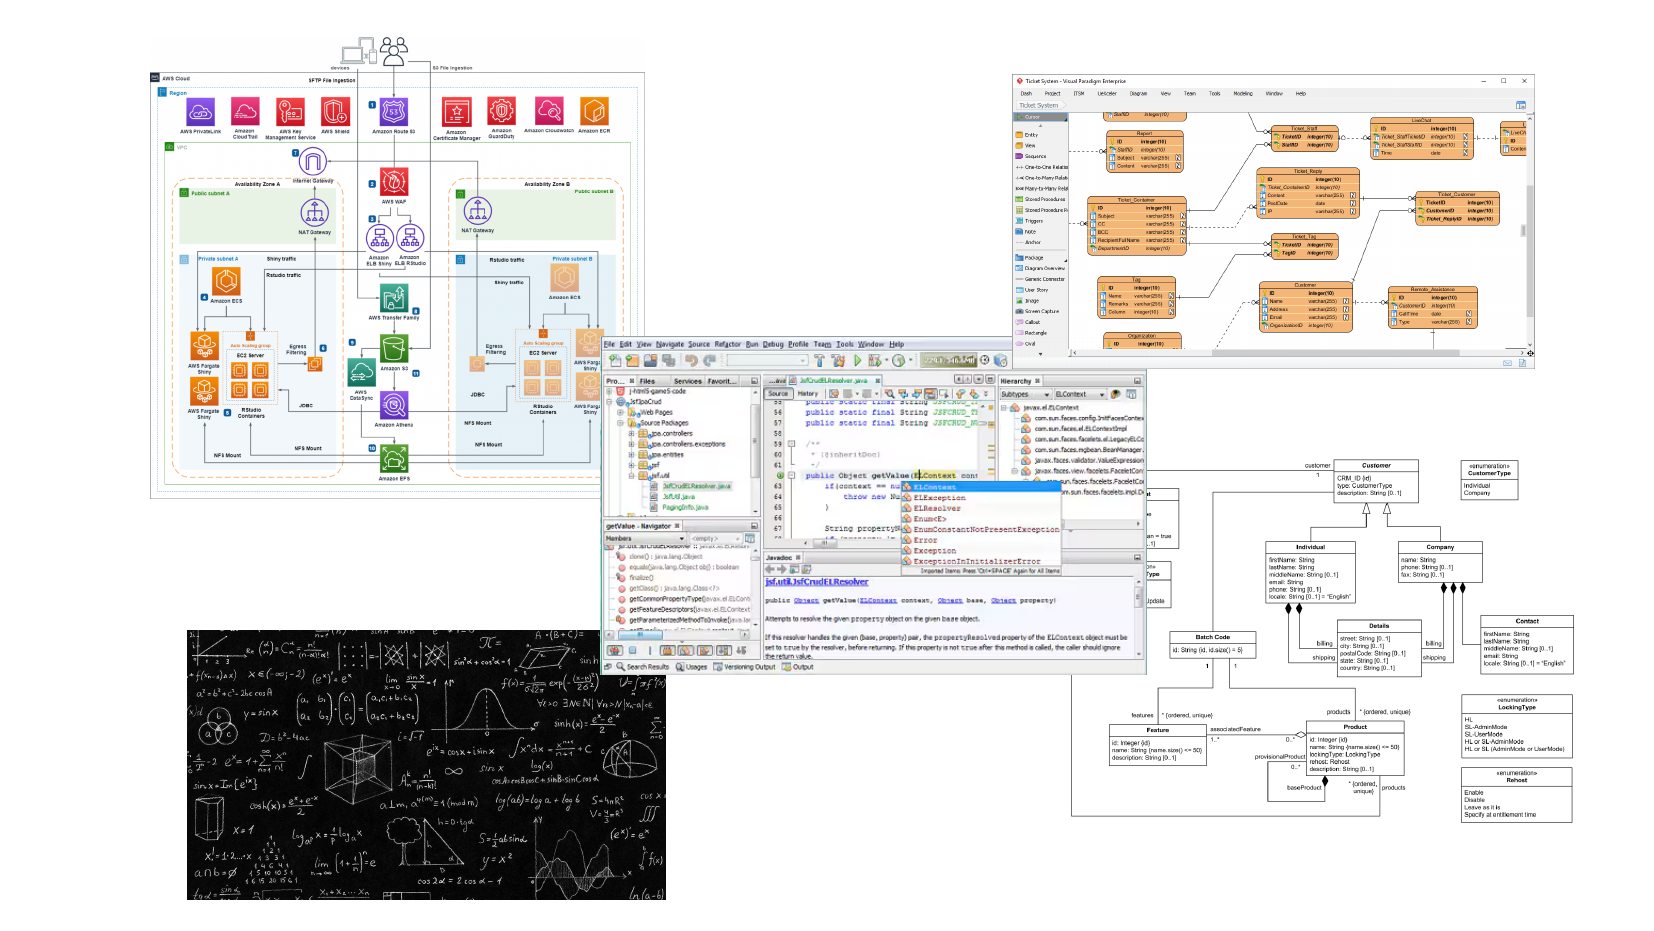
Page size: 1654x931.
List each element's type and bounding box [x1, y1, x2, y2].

picture [150, 37, 1576, 900]
